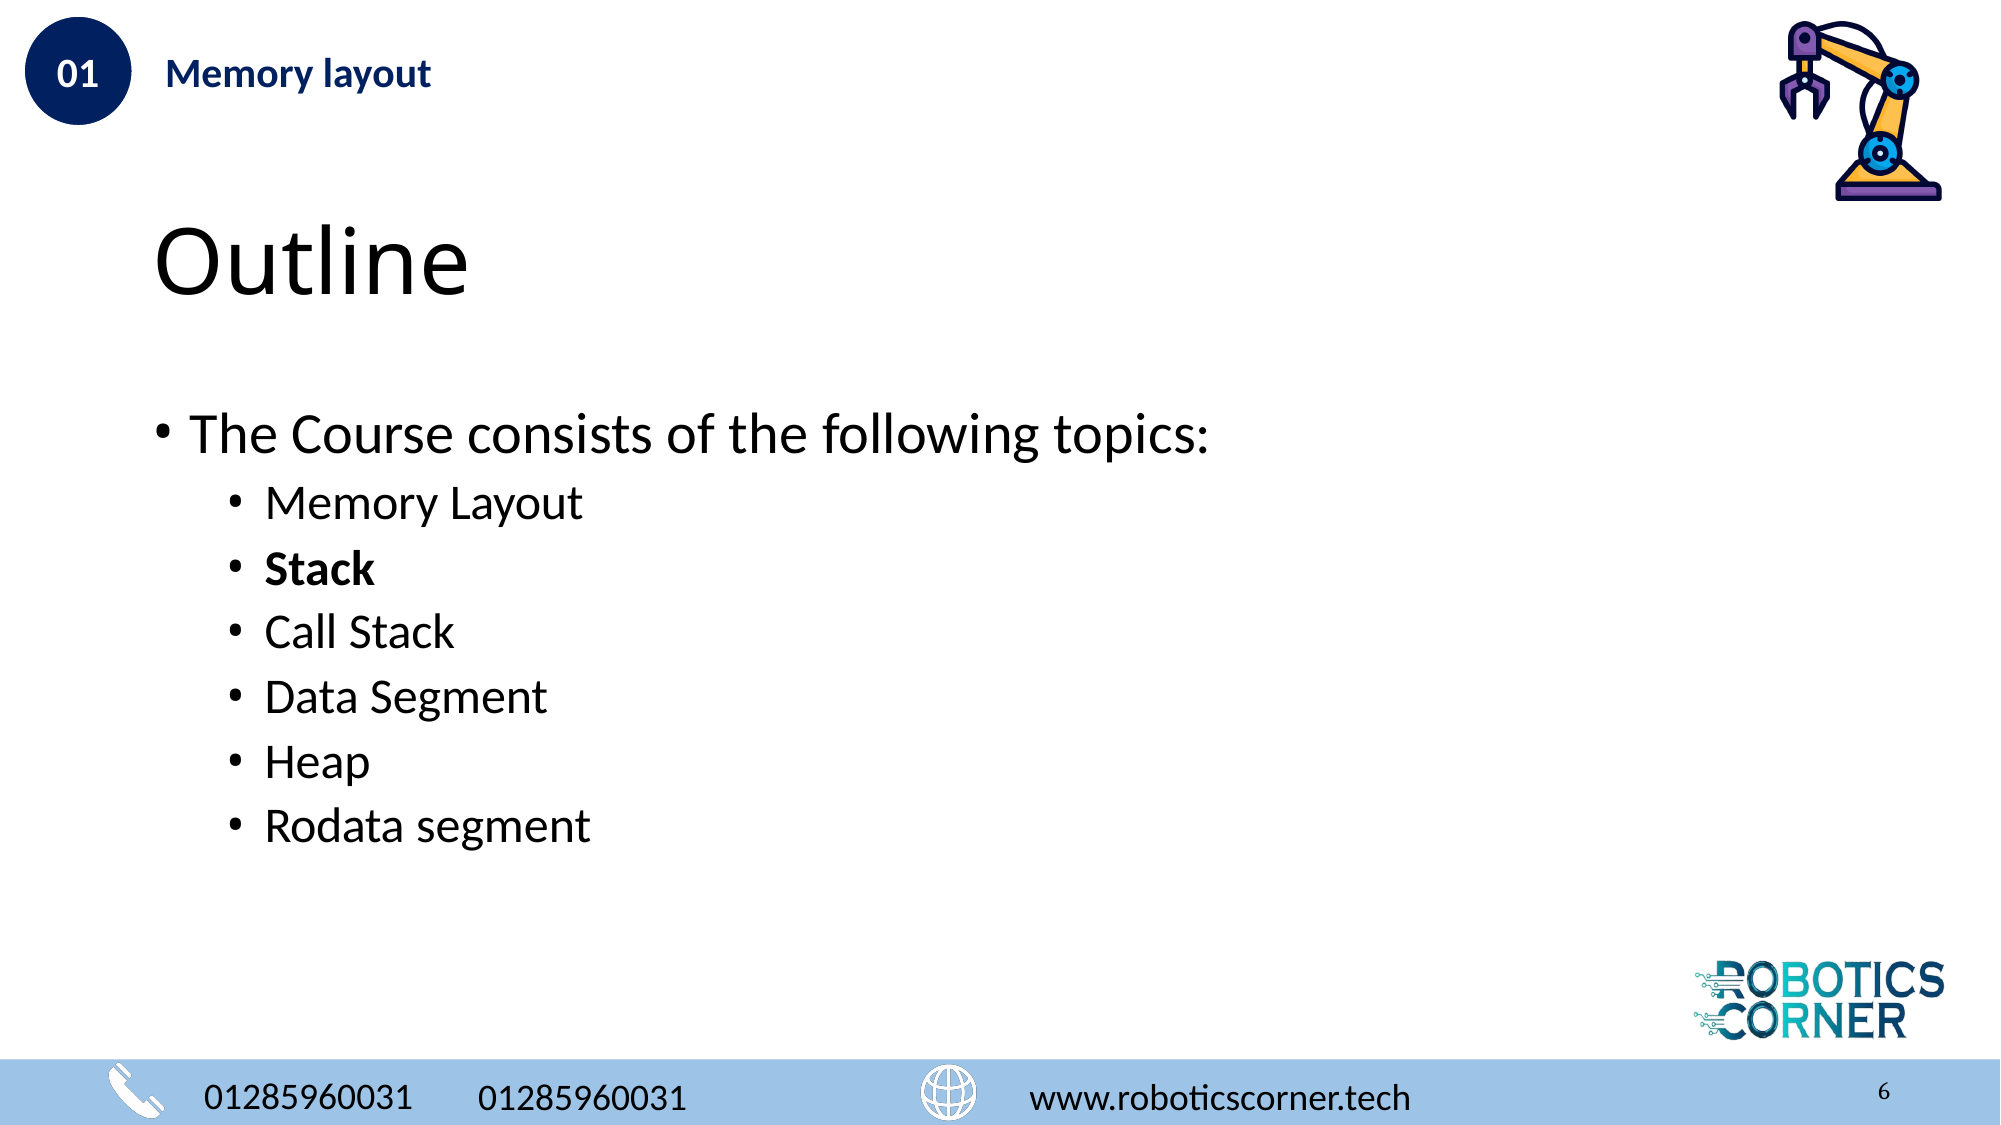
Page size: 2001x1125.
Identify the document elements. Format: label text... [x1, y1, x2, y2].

text_box The Course consists of the following topics: Memory Layout Stack Call Stack Data Segment Heap Rodata segment [149, 387, 1215, 853]
text_box Memory layout [150, 38, 622, 103]
picture [1771, 21, 1950, 201]
picture [1680, 859, 1953, 1059]
picture [103, 1057, 170, 1124]
text_box 01 [22, 14, 134, 128]
picture [915, 1059, 981, 1125]
title Outline [150, 145, 646, 369]
